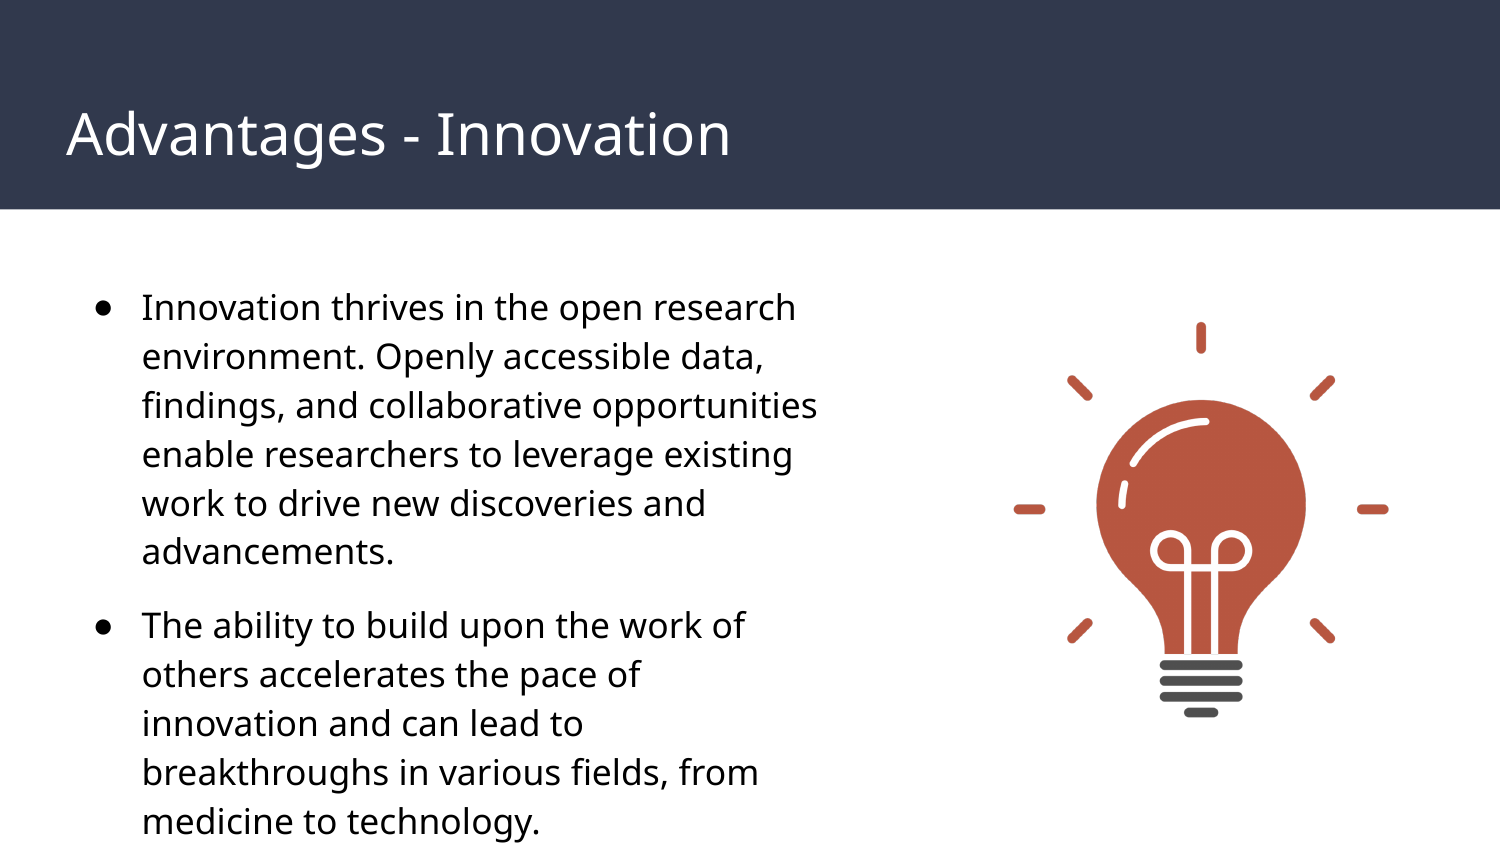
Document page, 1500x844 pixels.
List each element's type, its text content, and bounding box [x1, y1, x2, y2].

text_box Innovation thrives in the open research environment. Openly accessible data, findings, and collaborative opportunities enable researchers to leverage existing work to drive new discoveries and advancements. The ability to build upon the work of others accelerates the pace of innovation and can lead to breakthroughs in various fields, from medicine to technology. [51, 263, 839, 792]
picture [909, 216, 1493, 800]
title Advantages - Innovation [51, 82, 1500, 185]
